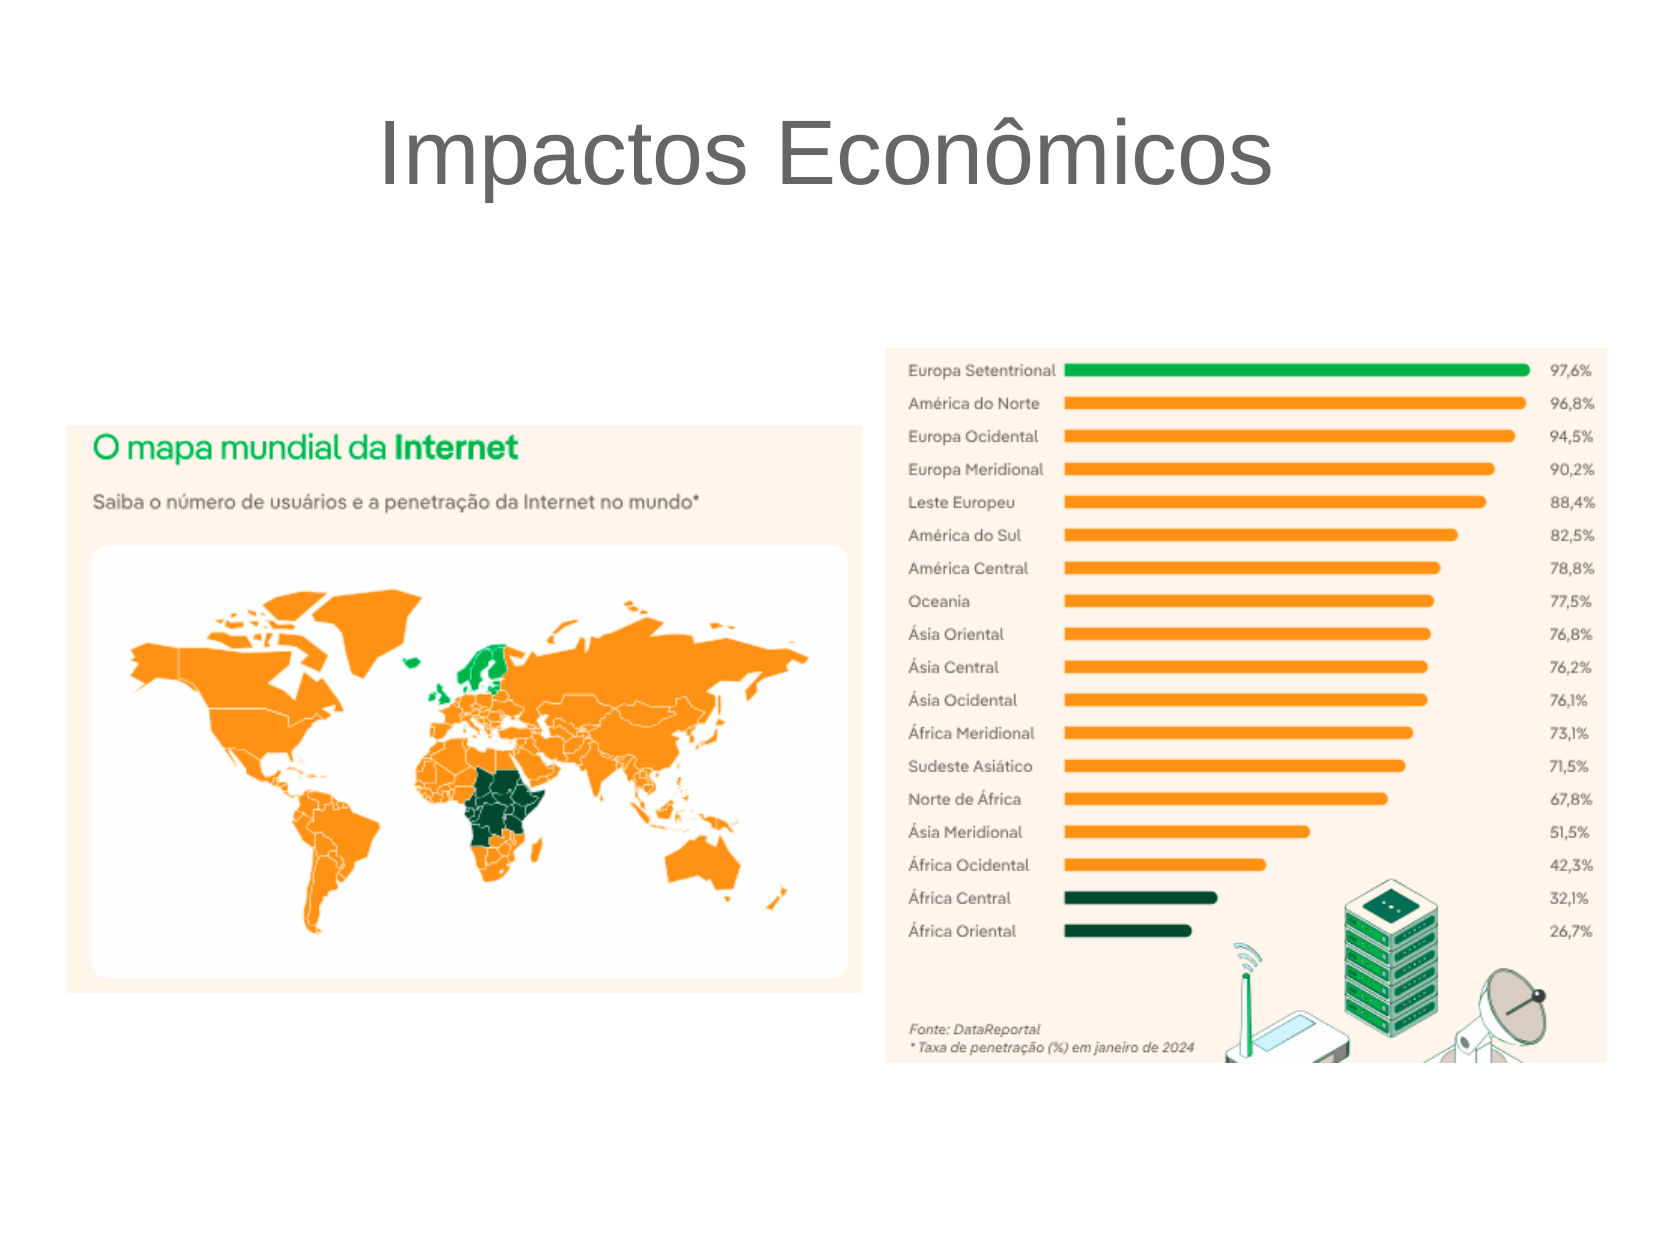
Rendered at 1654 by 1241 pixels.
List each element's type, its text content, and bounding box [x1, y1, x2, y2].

title Impactos Econômicos [82, 49, 1571, 257]
picture [885, 348, 1608, 1063]
picture [66, 425, 863, 993]
